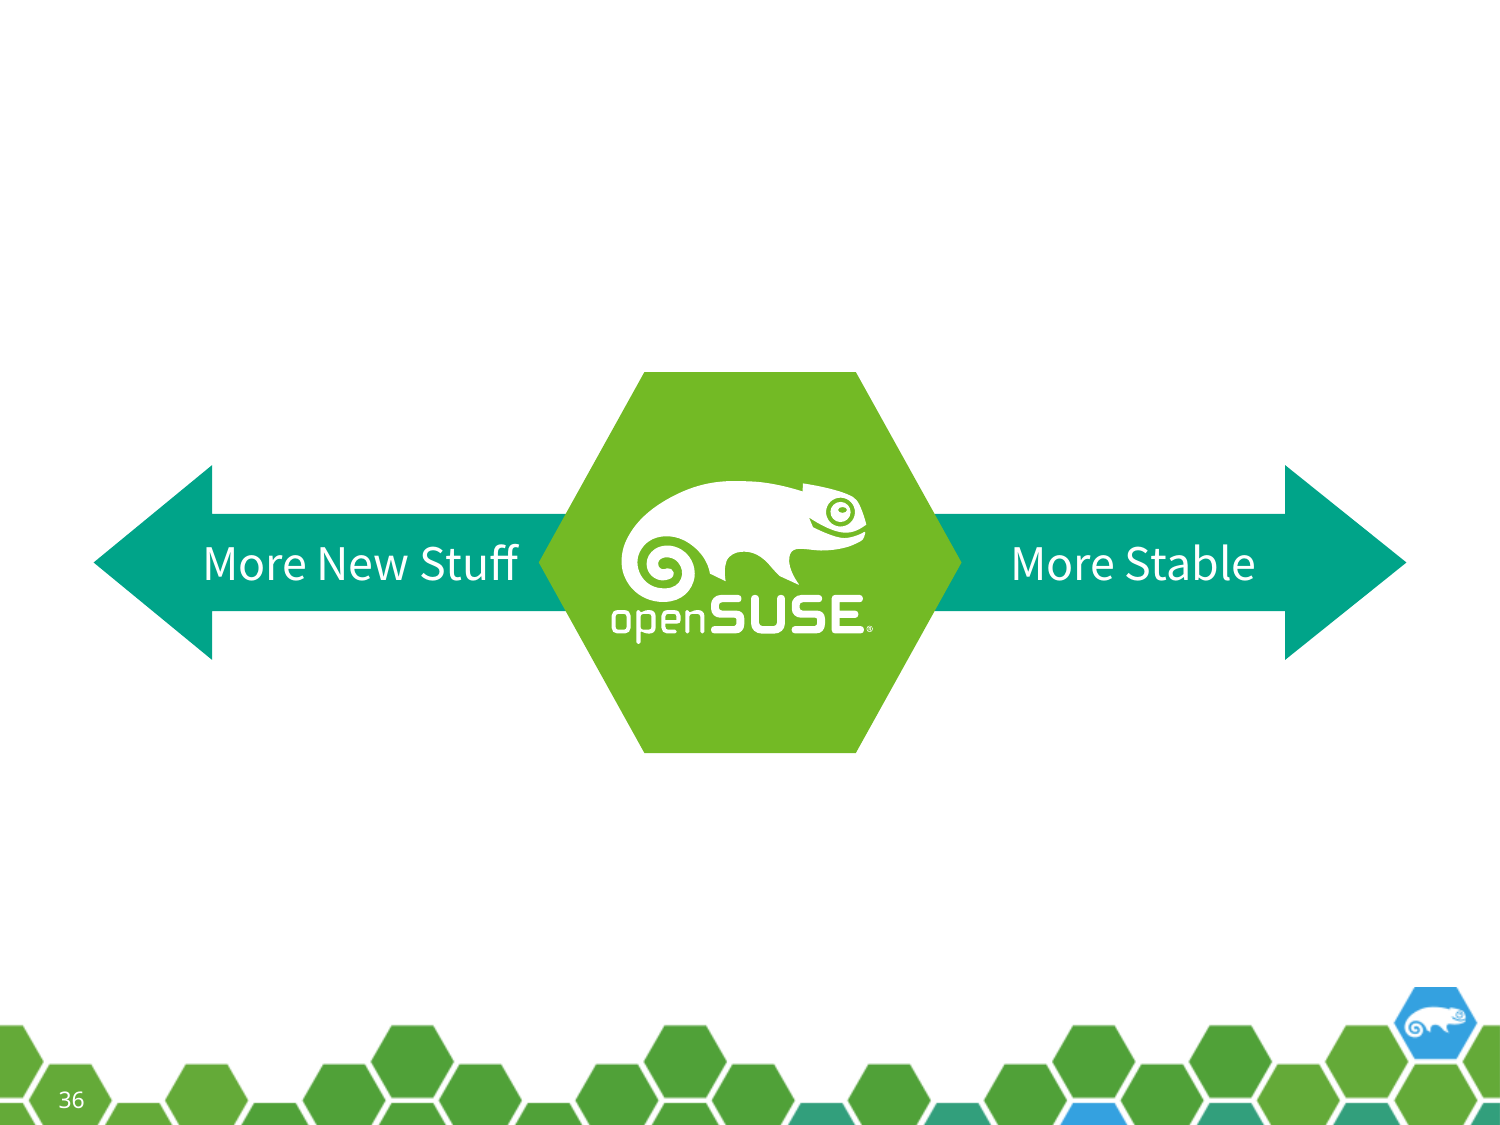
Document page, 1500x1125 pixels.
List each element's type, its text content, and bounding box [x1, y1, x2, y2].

text_box [540, 372, 960, 754]
text_box More New Stuff [93, 465, 565, 660]
picture [0, 987, 1500, 1125]
picture [611, 481, 873, 644]
text_box More Stable [935, 465, 1407, 660]
